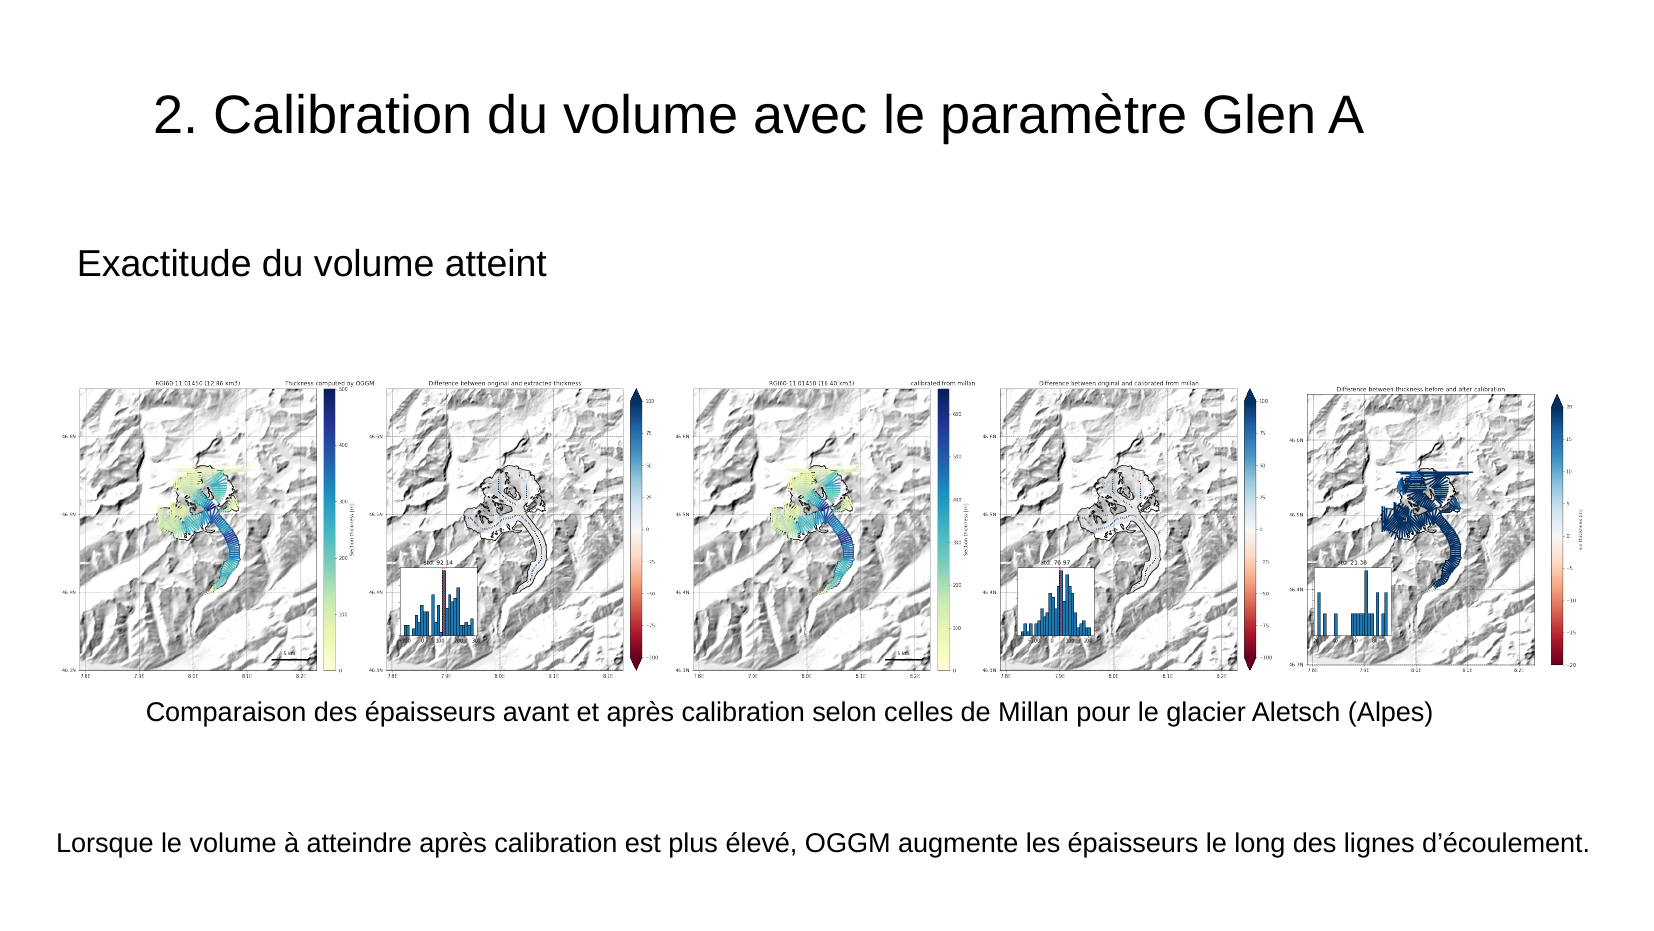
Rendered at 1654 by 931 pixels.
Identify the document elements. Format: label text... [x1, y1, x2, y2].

title 2. Calibration du volume avec le paramètre Glen A [82, 37, 1571, 193]
list Exactitude du volume atteint [5, 242, 1625, 269]
text_box Comparaison des épaisseurs avant et après calibration selon celles de Millan pour le glacier Aletsch (Alpes) [131, 689, 1477, 789]
text_box Lorsque le volume à atteindre après calibration est plus élevé, OGGM augmente les épaisseurs le long des lignes d’écoulement. [41, 820, 1613, 901]
picture [0, 269, 1654, 792]
